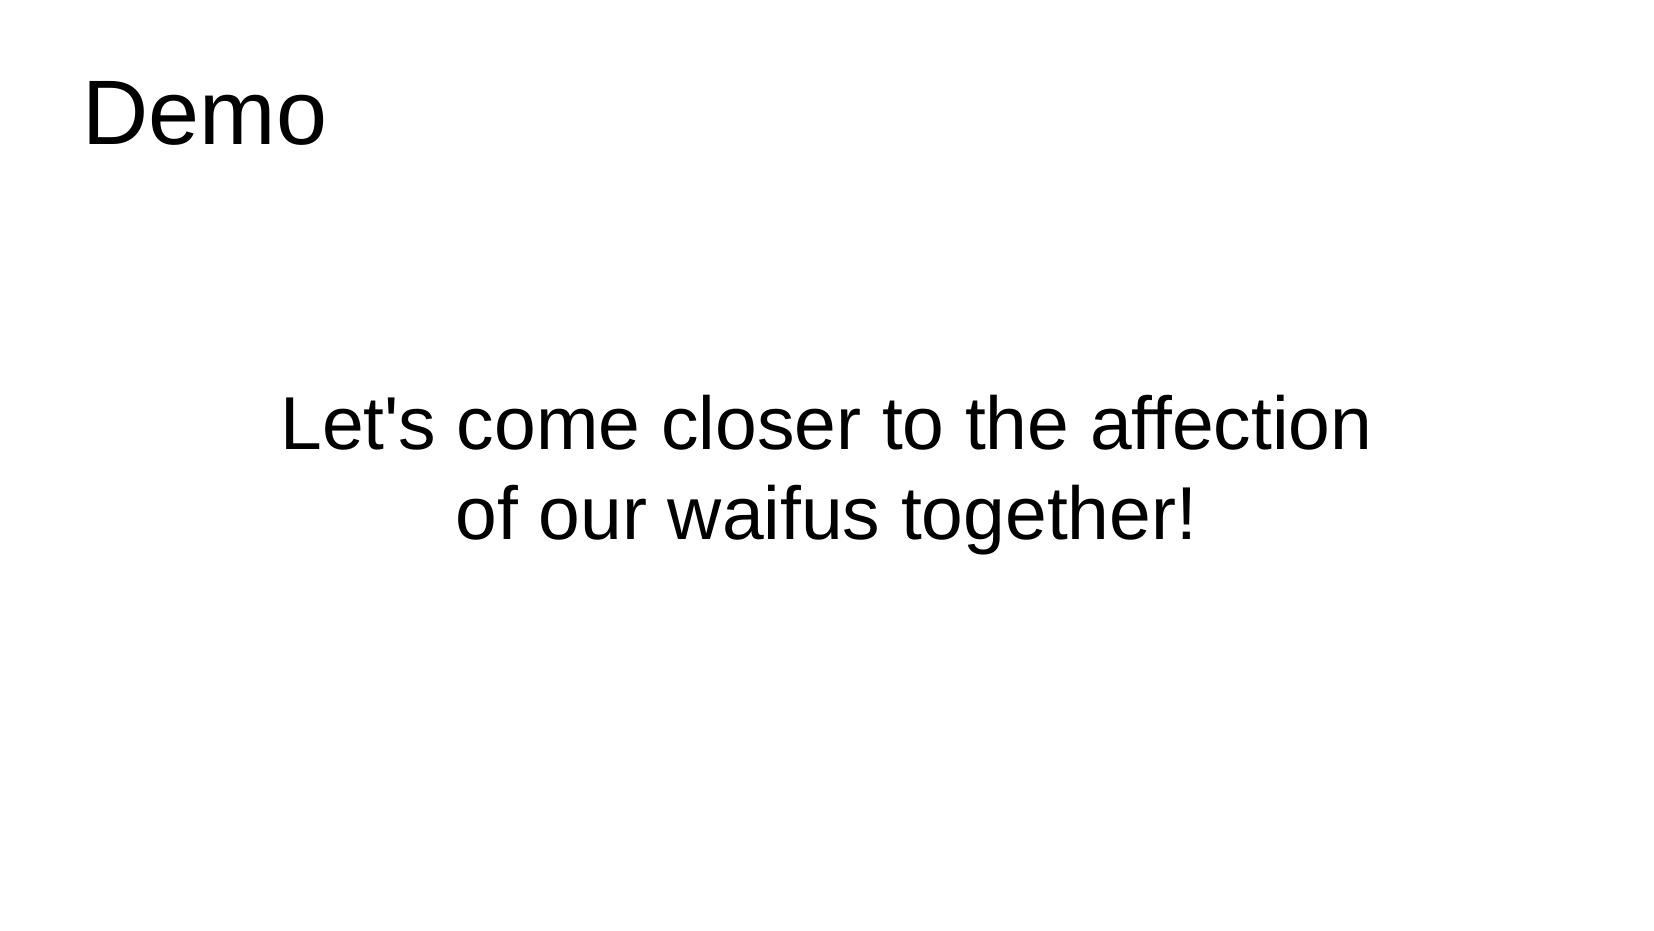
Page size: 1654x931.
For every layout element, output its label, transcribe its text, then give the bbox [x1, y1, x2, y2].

title Demo [82, 37, 1571, 193]
text_box Let's come closer to the affection of our waifus together! [253, 366, 1400, 562]
